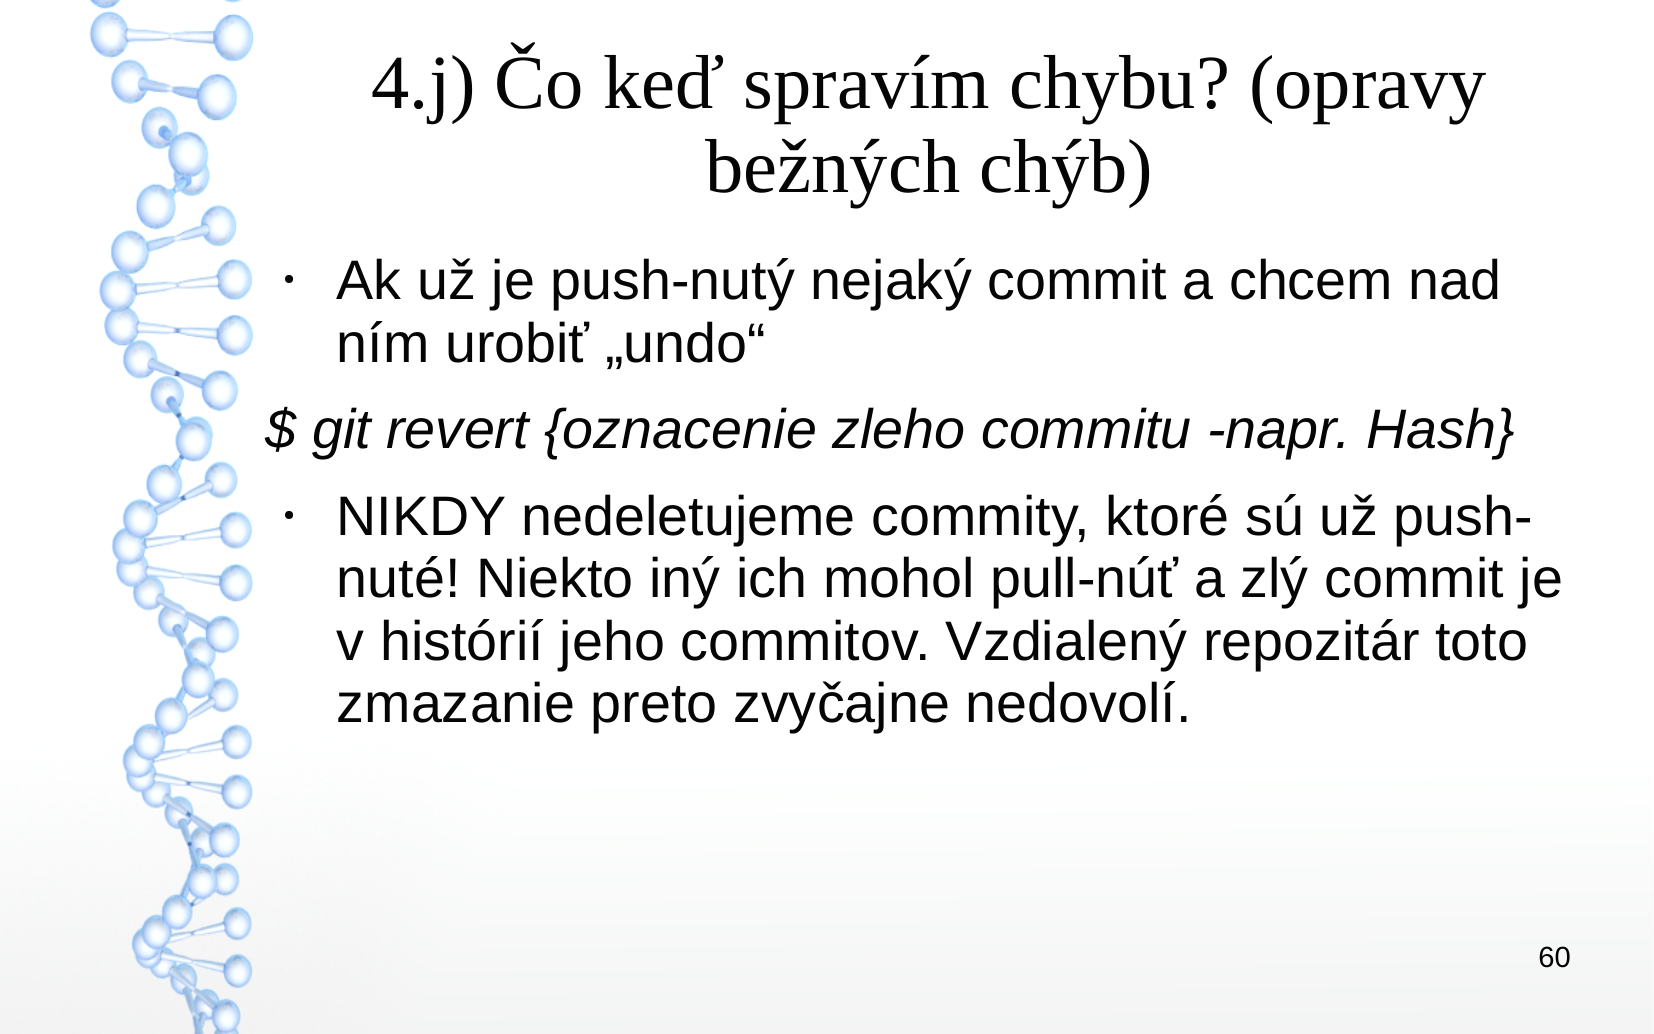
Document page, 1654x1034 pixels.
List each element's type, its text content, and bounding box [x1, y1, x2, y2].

picture [0, 0, 1654, 1034]
title 4.j) Čo keď spravím chybu? (opravy bežných chýb) [265, 39, 1595, 210]
list Ak už je push-nutý nejaký commit a chcem nad ním urobiť „undo“ $ git revert {oznacenie zleho commitu -napr. Hash} NIKDY nedeletujeme commity, ktoré sú už push-nuté! Niekto iný ich mohol pull-núť a zlý commit je v histórií jeho commitov. Vzdialený repozitár toto zmazanie preto zvyčajne nedovolí. [265, 249, 1595, 849]
